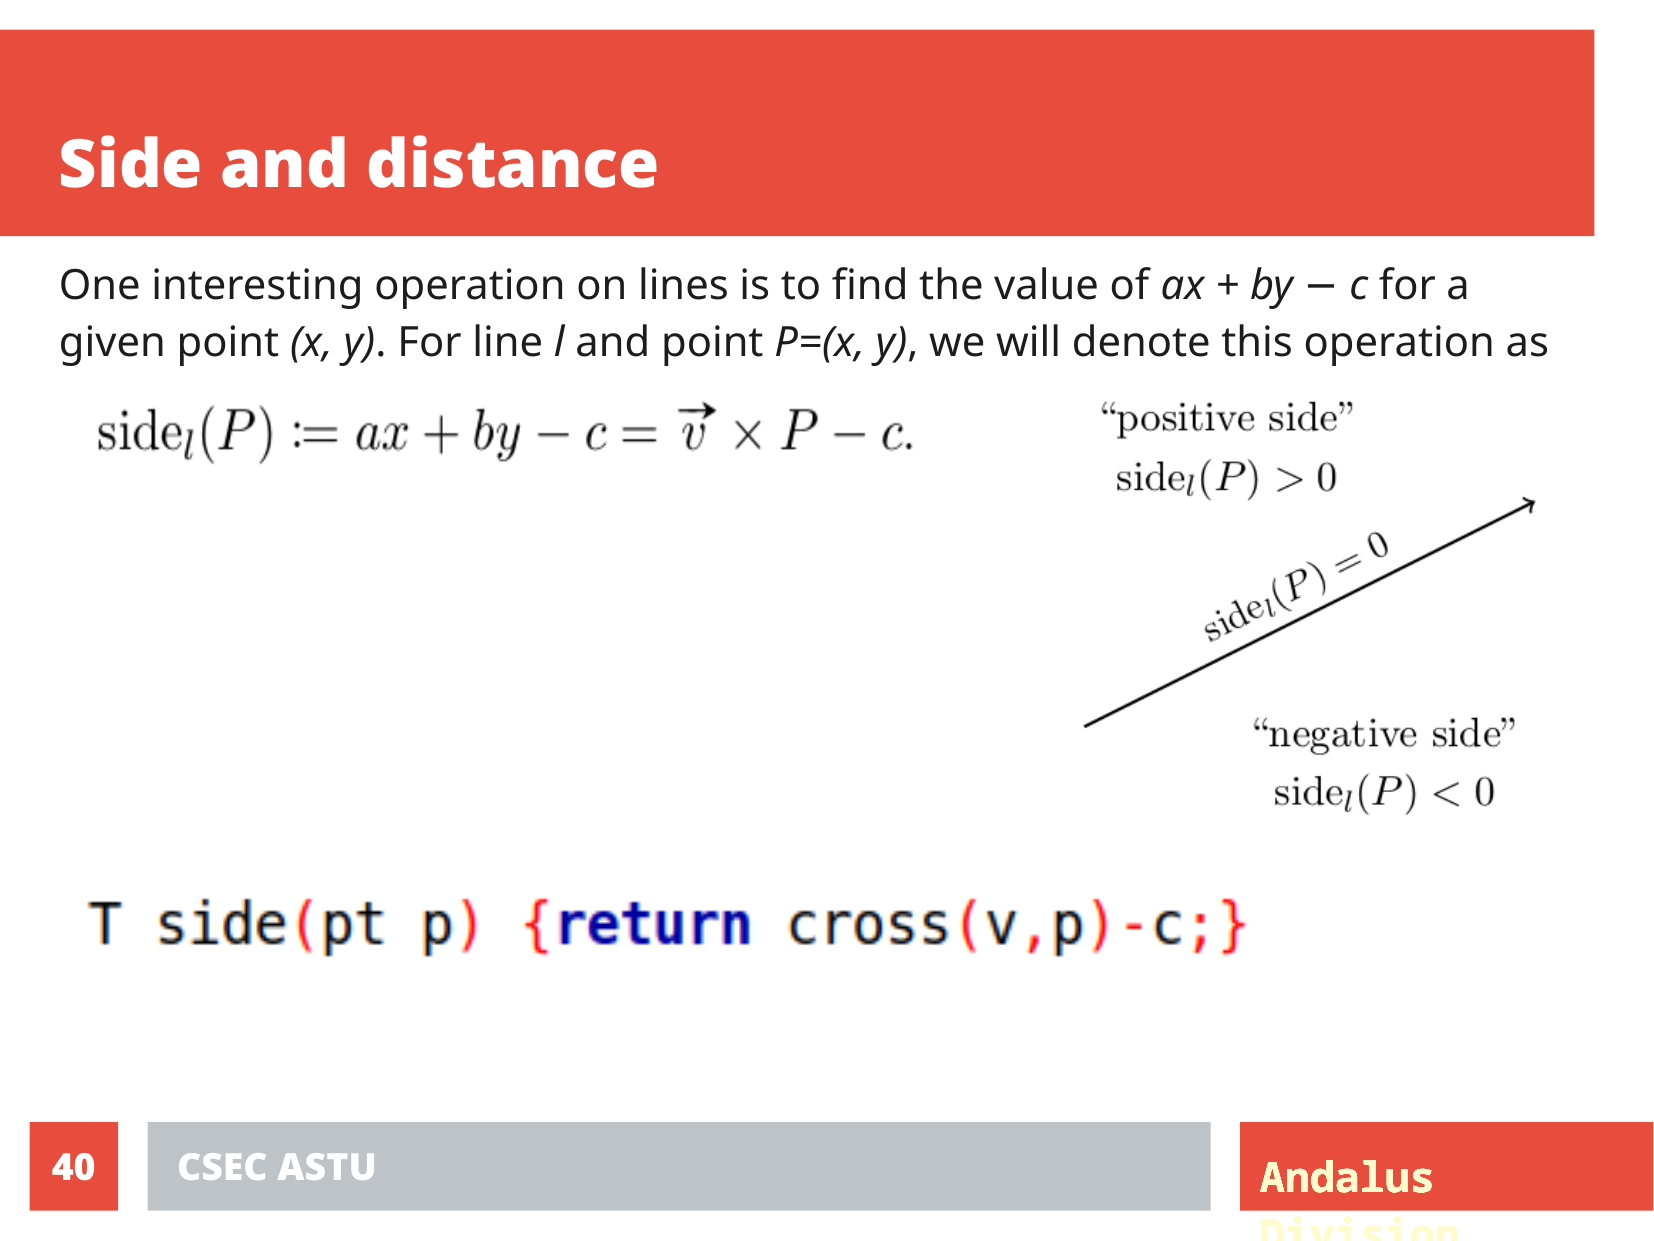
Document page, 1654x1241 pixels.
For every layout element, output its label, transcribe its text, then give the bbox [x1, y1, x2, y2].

picture [1020, 390, 1565, 836]
title Side and distance [59, 59, 1595, 207]
picture [90, 390, 946, 496]
list One interesting operation on lines is to find the value of ax + by − c for a given point (x, y). For line l and point P=(x, y), we will denote this operation as [59, 255, 1565, 1093]
text_box Andalus Division [1245, 1140, 1636, 1197]
picture [59, 870, 1269, 975]
